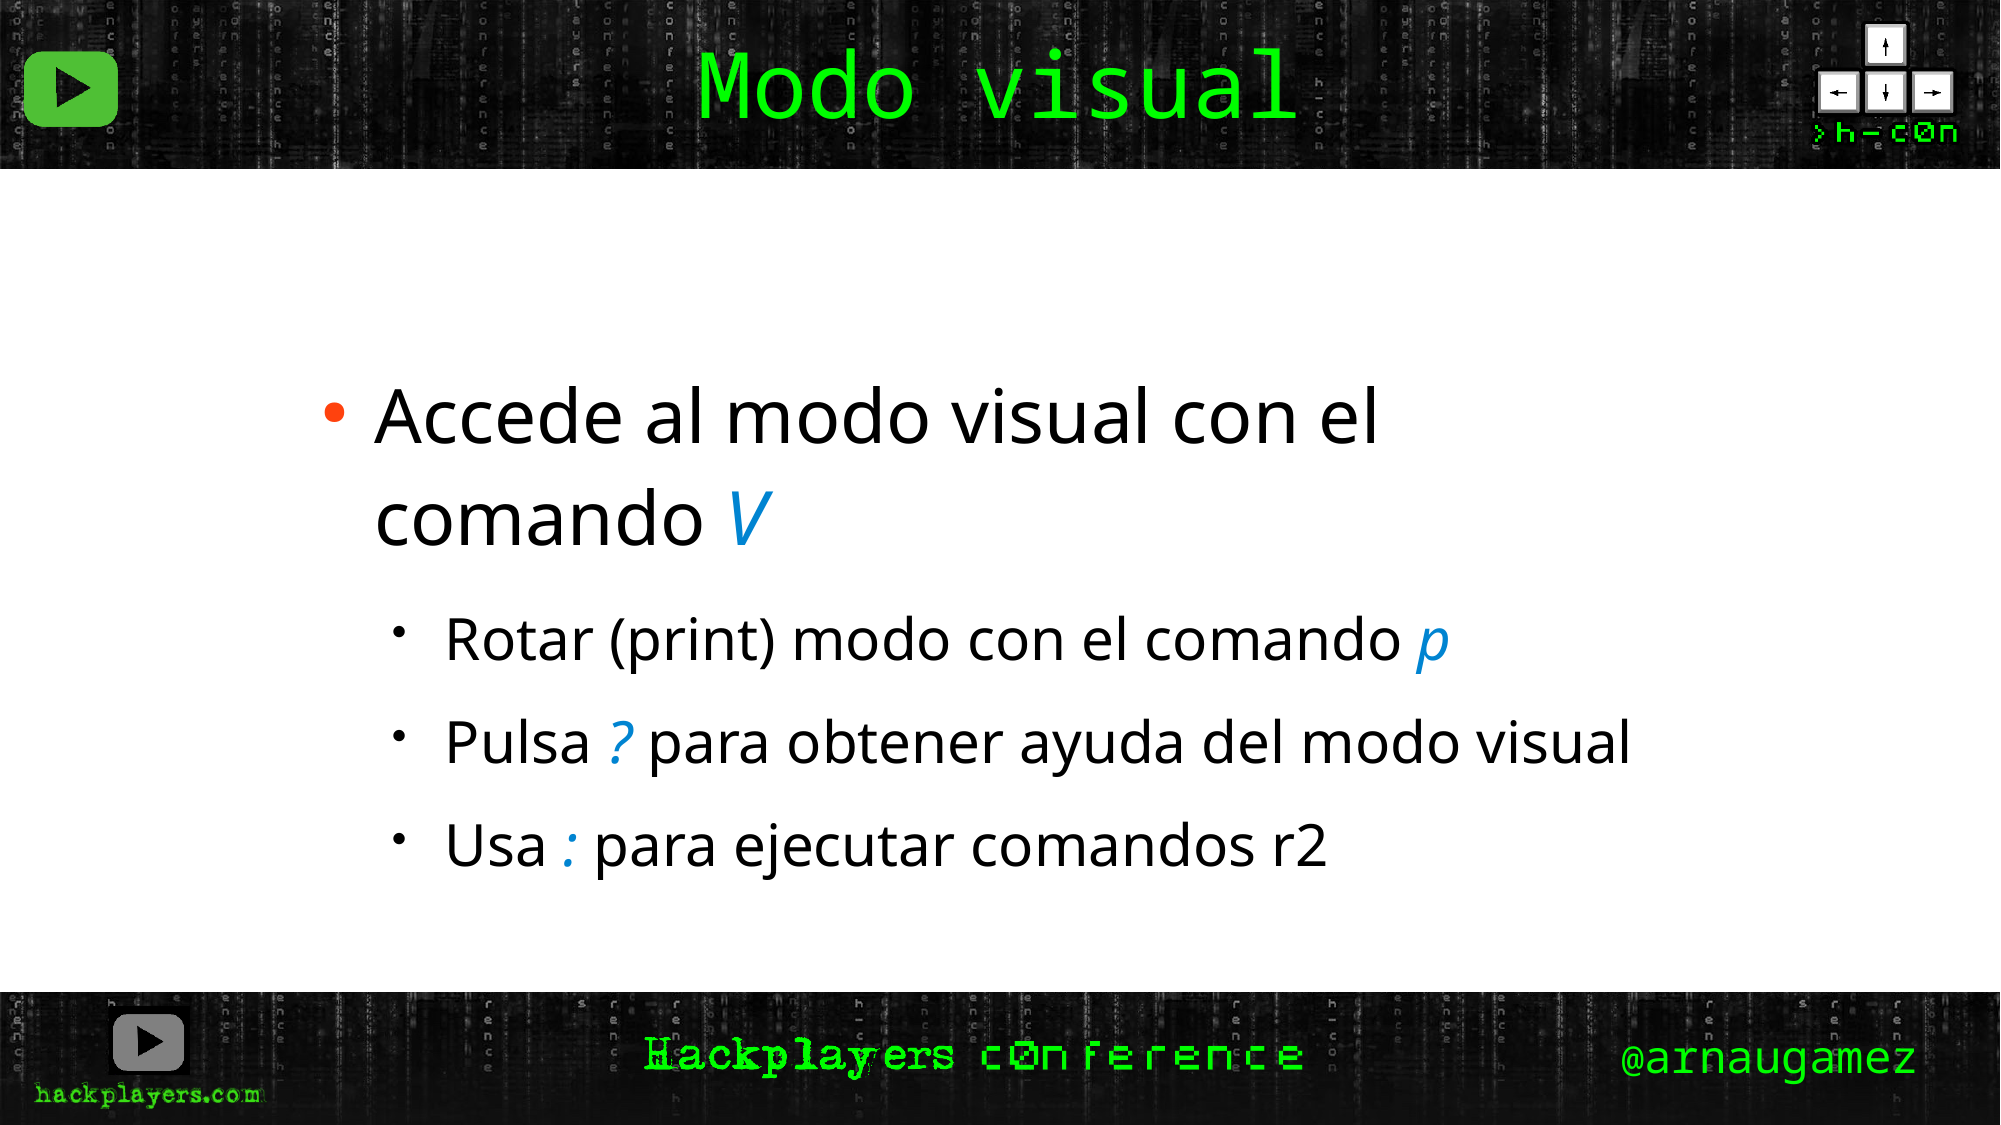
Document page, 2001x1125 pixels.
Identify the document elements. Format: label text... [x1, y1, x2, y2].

list Accede al modo visual con el comando V Rotar (print) modo con el comando p Pulsa ? para obtener ayuda del modo visual Usa : para ejecutar comandos r2 [303, 363, 1697, 762]
picture [0, 0, 2000, 169]
title Modo visual [256, 0, 1745, 166]
picture [0, 992, 2000, 1125]
